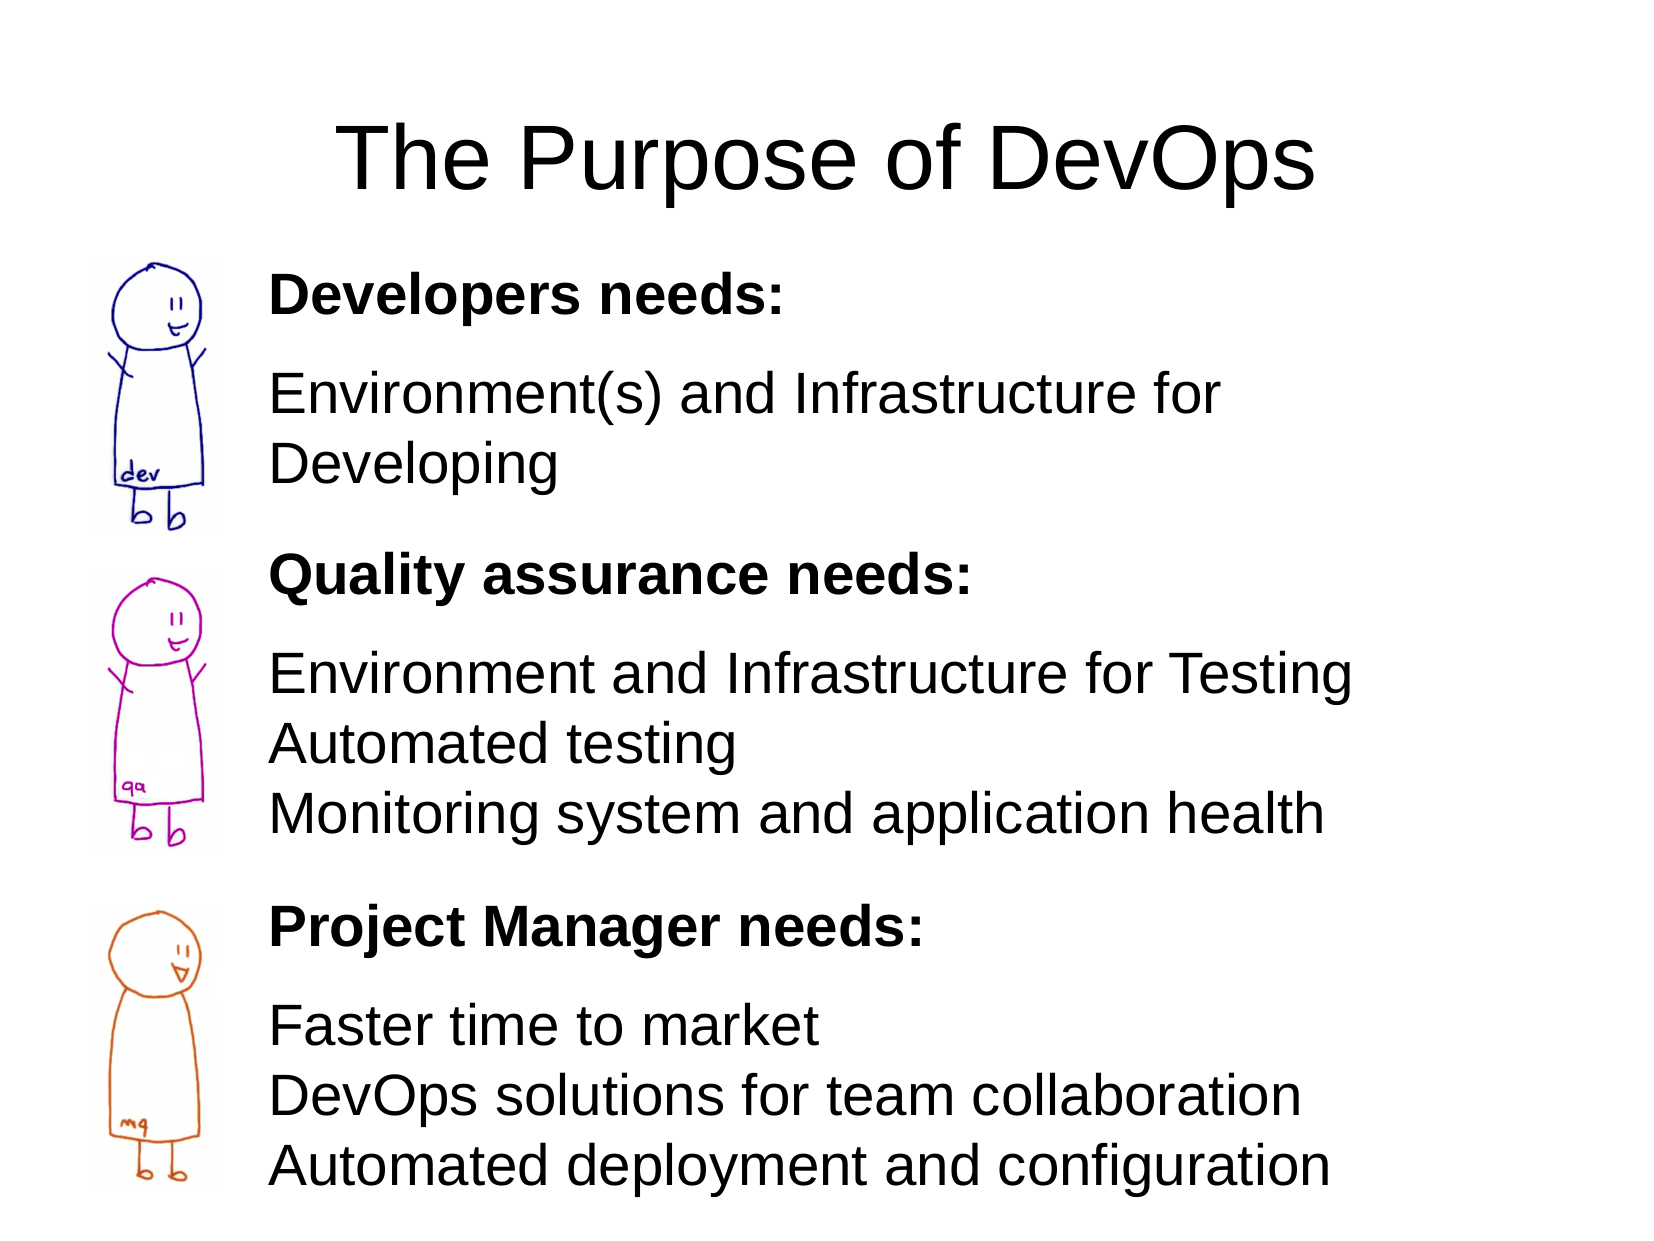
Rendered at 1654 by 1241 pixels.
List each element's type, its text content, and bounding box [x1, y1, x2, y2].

picture [95, 256, 219, 536]
text_box Quality assurance needs: Environment and Infrastructure for Testing Automated testing Monitoring system and application health [268, 535, 1440, 852]
picture [95, 571, 219, 852]
list Developers needs: Environment(s) and Infrastructure for Developing [268, 256, 1440, 535]
title The Purpose of DevOps [82, 49, 1571, 257]
picture [93, 904, 219, 1192]
text_box Project Manager needs: Faster time to market DevOps solutions for team collaboration Automated deployment and configuration [268, 887, 1440, 1175]
